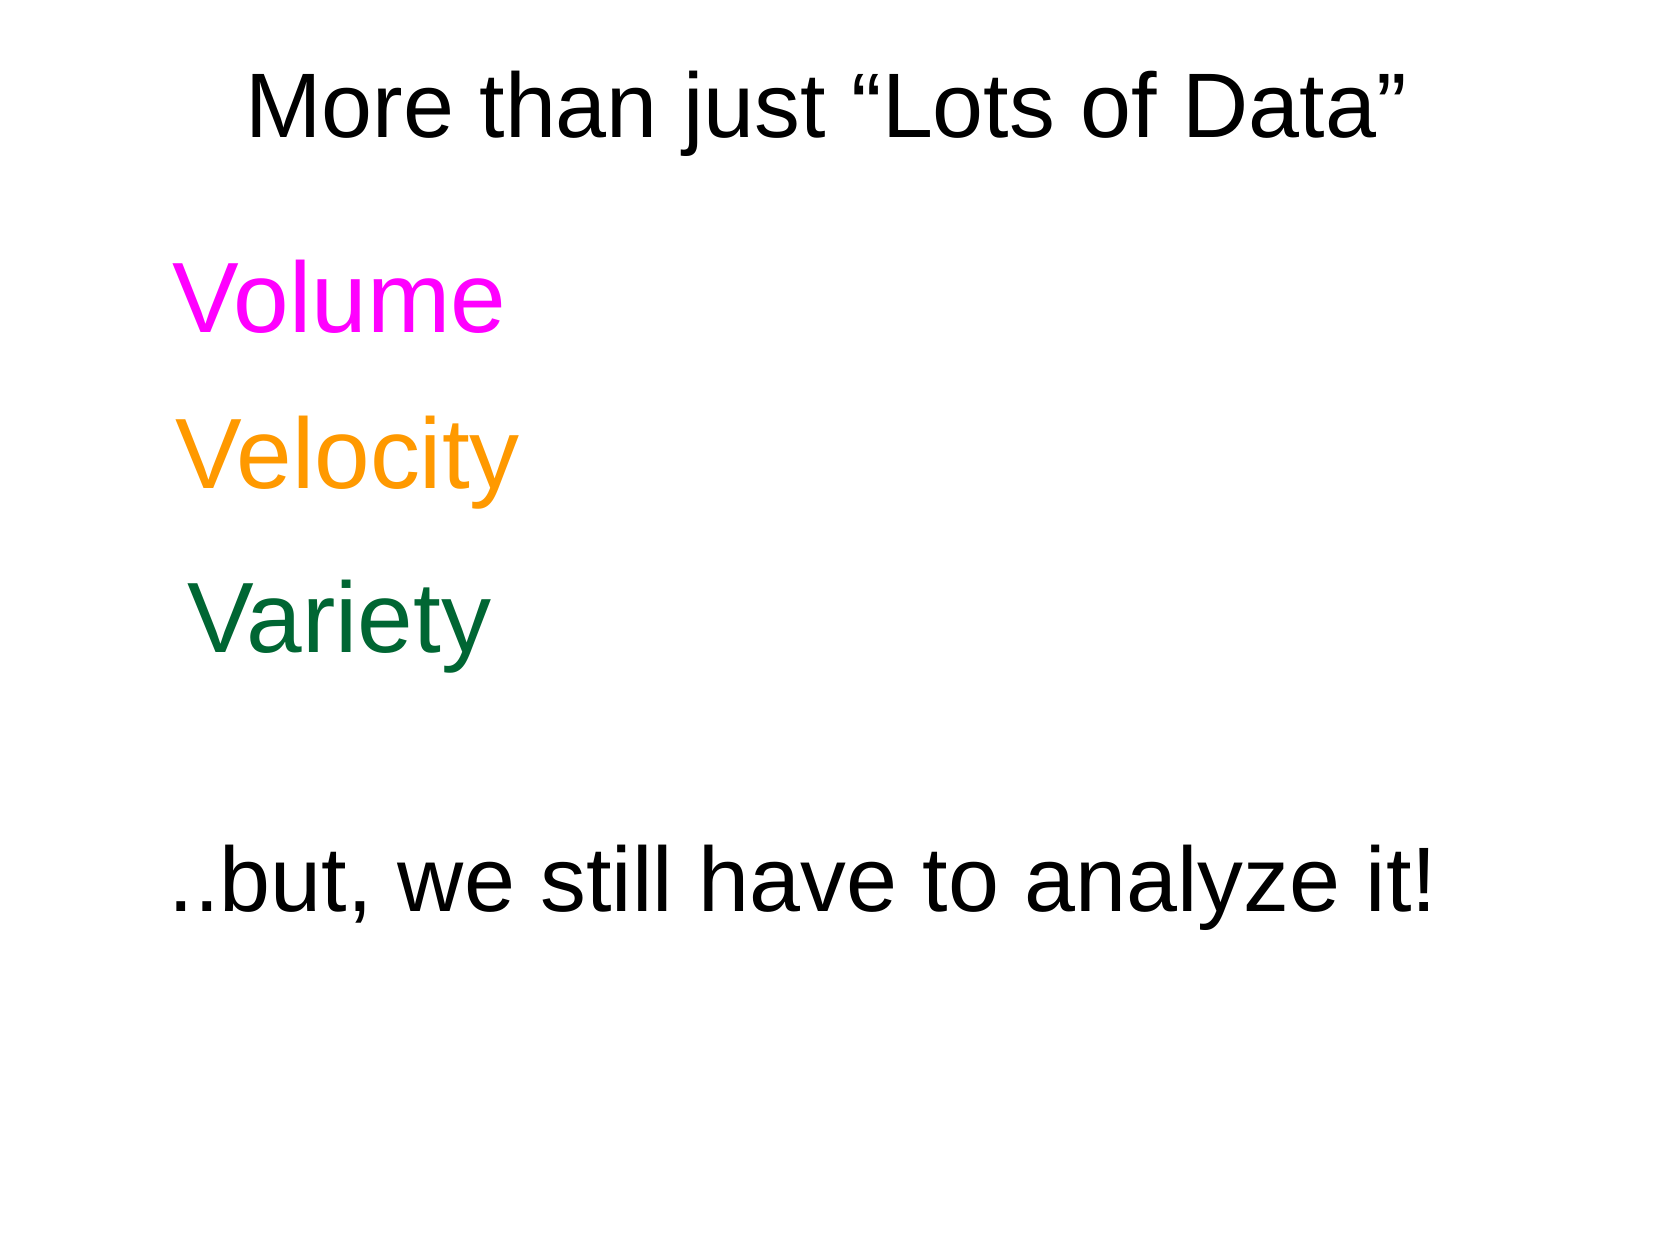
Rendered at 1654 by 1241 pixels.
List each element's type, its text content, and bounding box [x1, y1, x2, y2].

title ..but, we still have to analyze it! [60, 776, 1549, 984]
list Variety [116, 561, 556, 697]
title More than just “Lots of Data” [82, 2, 1571, 210]
list Velocity [105, 397, 544, 532]
list Volume [101, 241, 541, 376]
